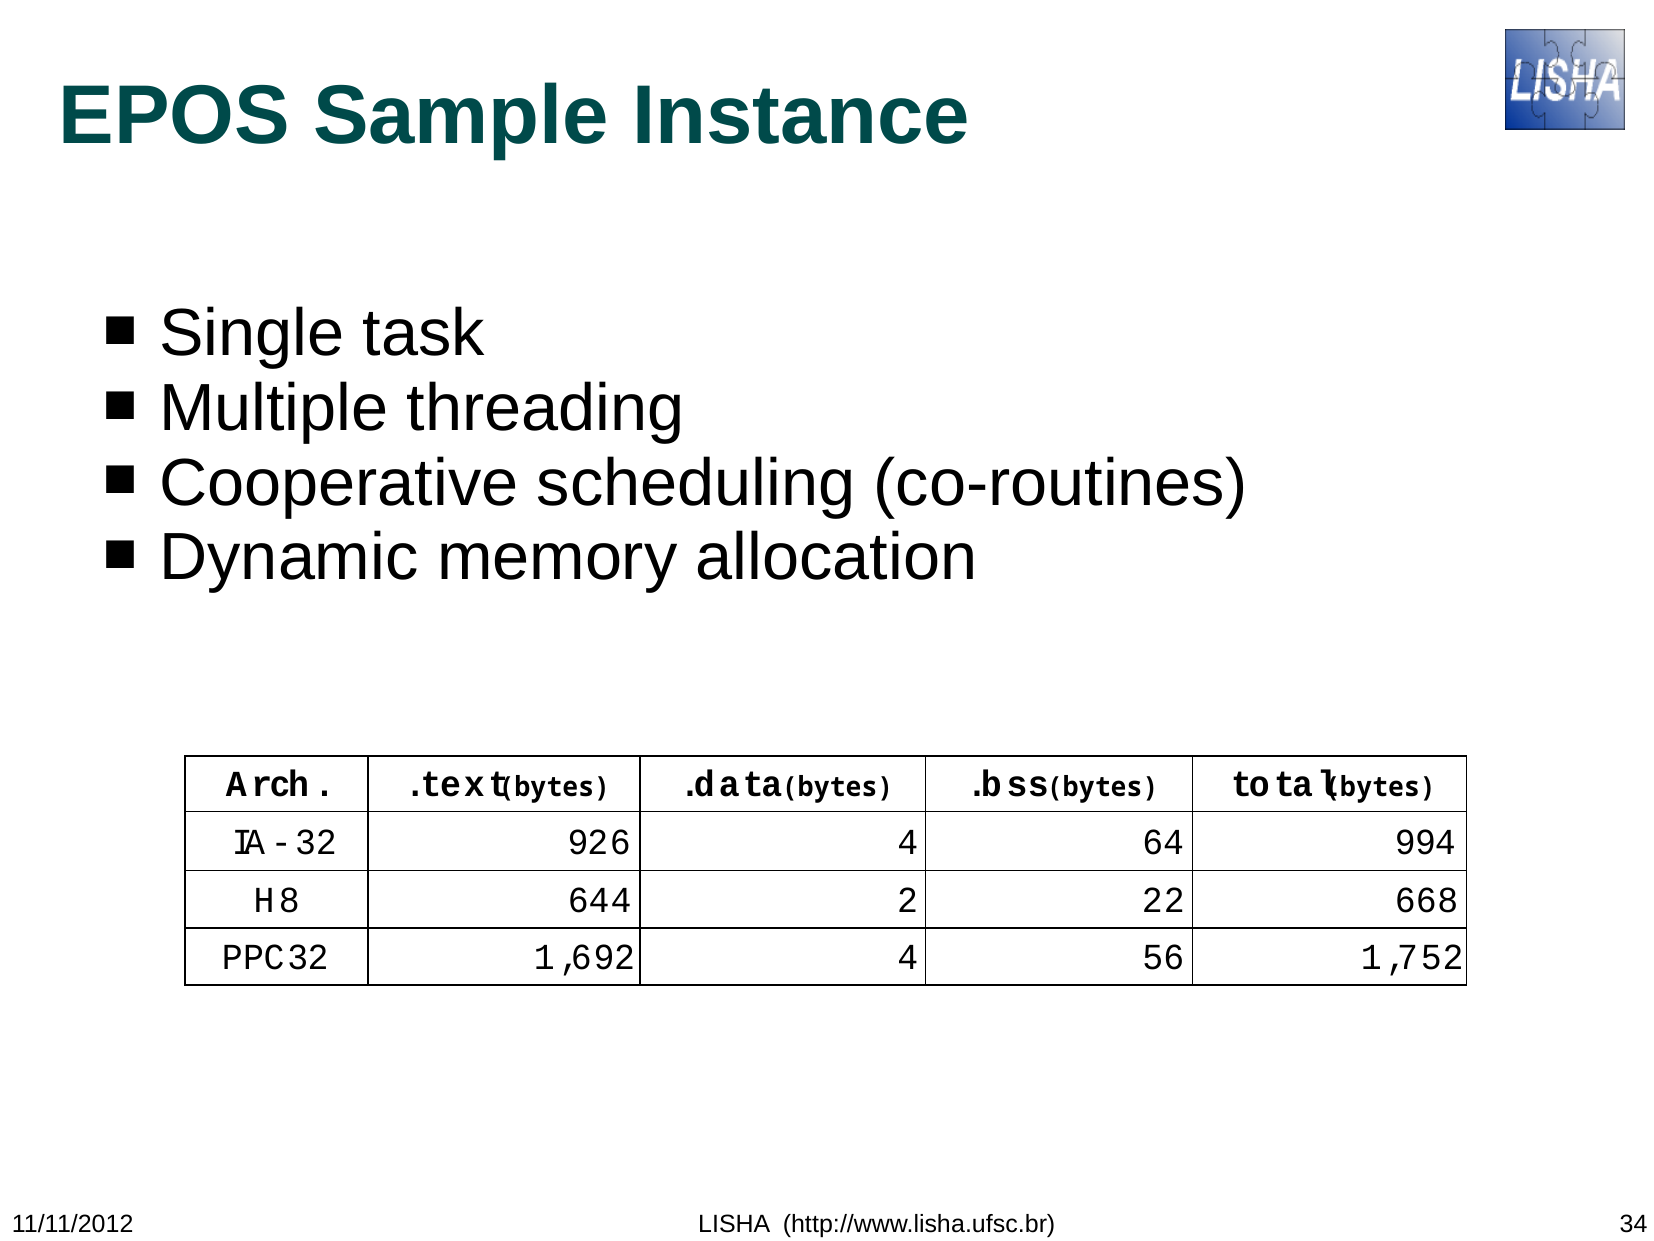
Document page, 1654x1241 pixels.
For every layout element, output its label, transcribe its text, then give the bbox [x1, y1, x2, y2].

list Single task Multiple threading Cooperative scheduling (co-routines) Dynamic memory allocation [59, 295, 1595, 1182]
picture [1505, 29, 1625, 130]
title EPOS Sample Instance [58, 11, 1463, 219]
chart [184, 720, 1468, 1026]
